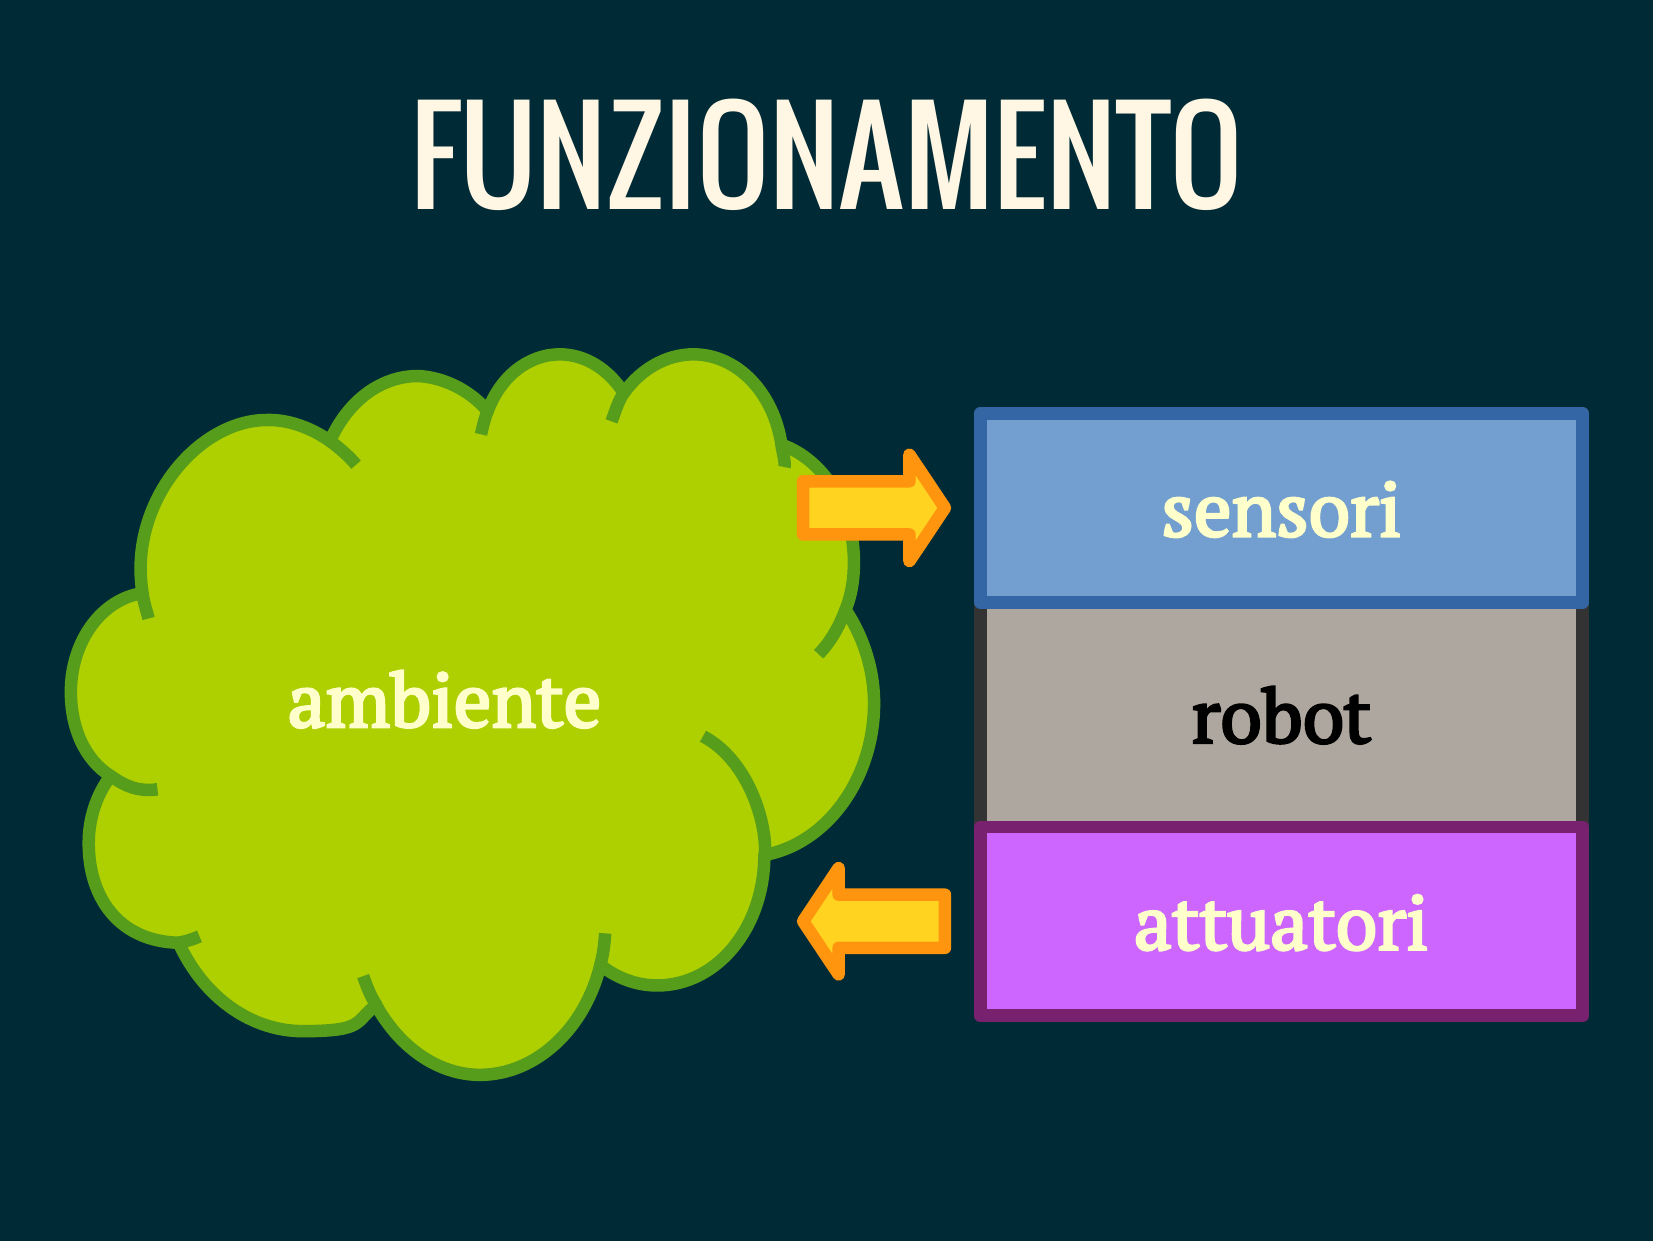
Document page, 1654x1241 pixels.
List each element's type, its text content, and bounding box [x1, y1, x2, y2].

picture [975, 408, 1588, 1021]
text_box ambiente [70, 354, 875, 1075]
picture [65, 349, 950, 1081]
text_box sensori [980, 413, 1583, 603]
text_box attuatori [980, 826, 1583, 1016]
picture [798, 863, 951, 980]
text_box [803, 454, 945, 562]
title Funzionamento [82, 49, 1571, 257]
text_box robot [980, 603, 1583, 826]
text_box [803, 868, 945, 975]
